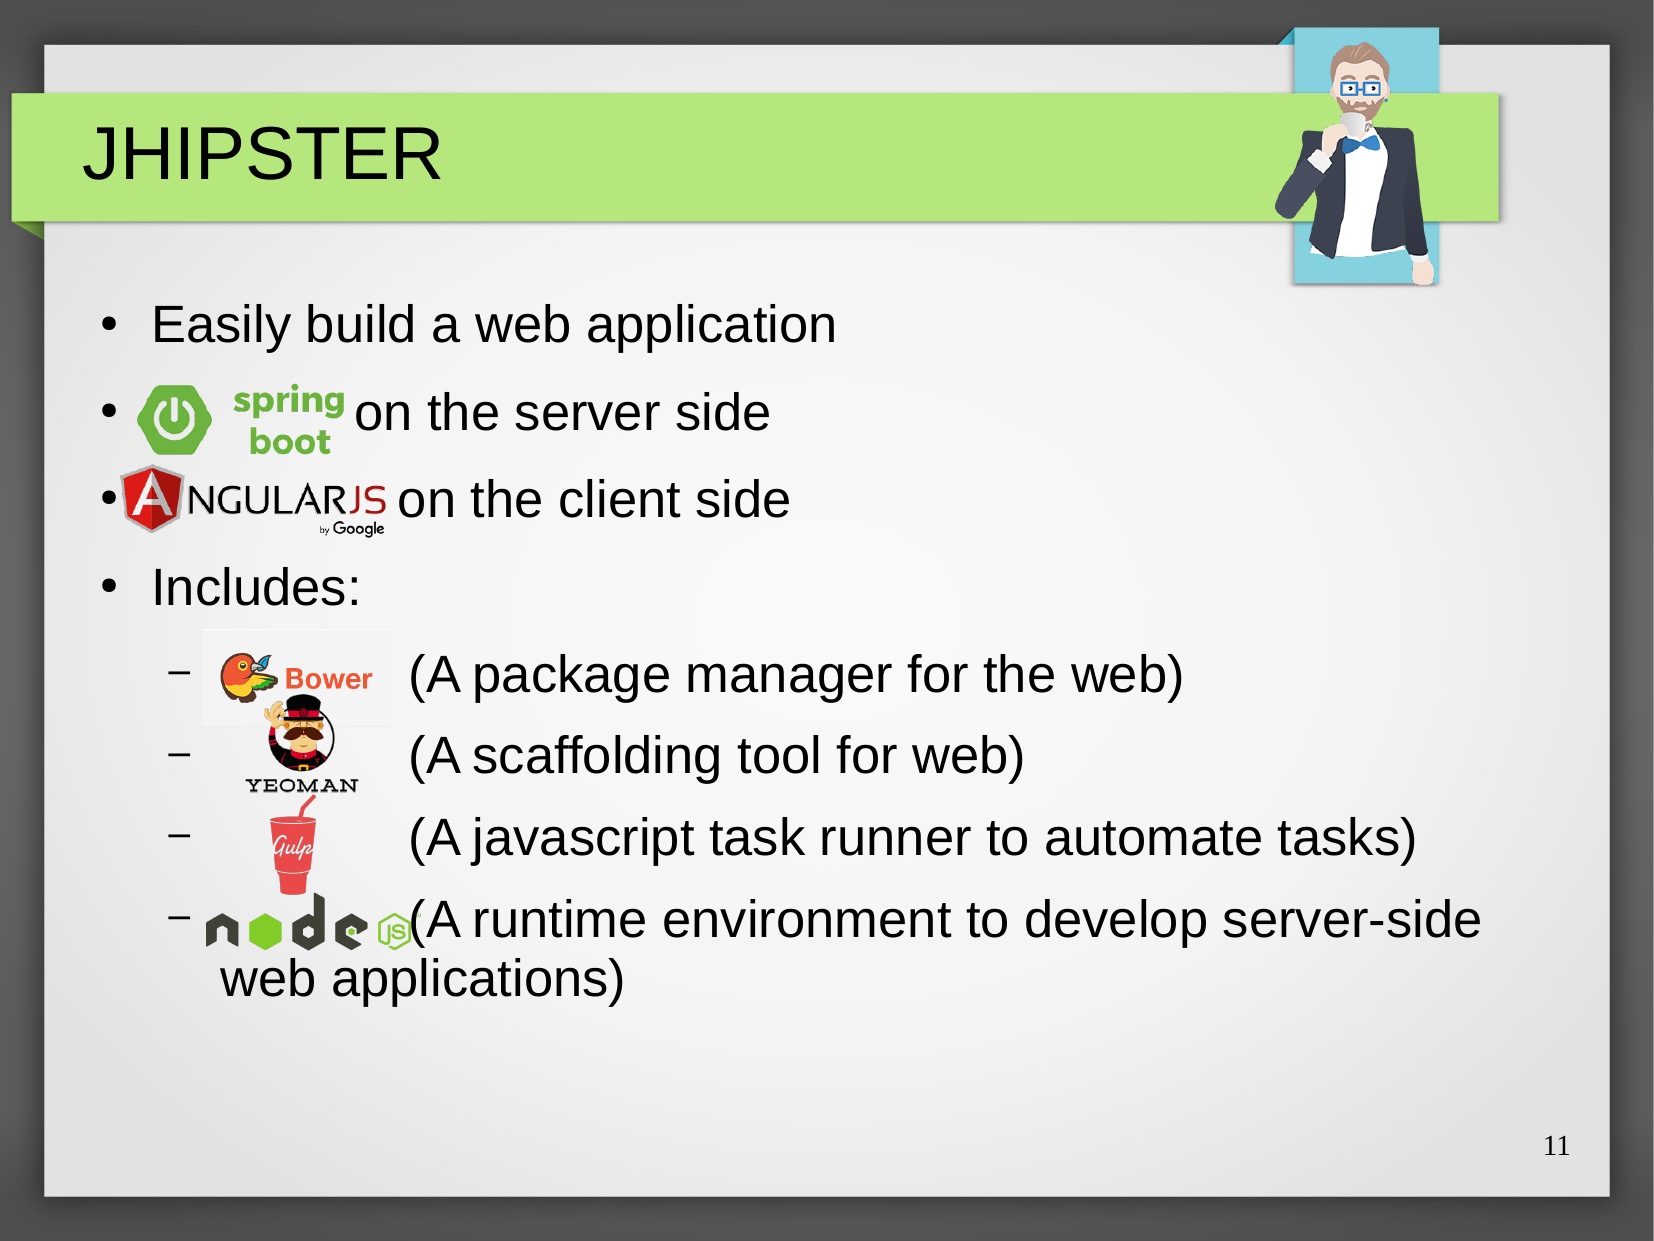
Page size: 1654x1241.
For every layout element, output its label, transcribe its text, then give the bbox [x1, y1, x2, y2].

title JHIPSTER [82, 94, 1264, 213]
list Easily build a web application on the server side on the client side Includes: (A package manager for the web) (A scaffolding tool for web) (A javascript task runner to automate tasks) (A runtime environment to develop server-side web applications) [82, 295, 1571, 1015]
picture [0, 0, 1654, 1241]
